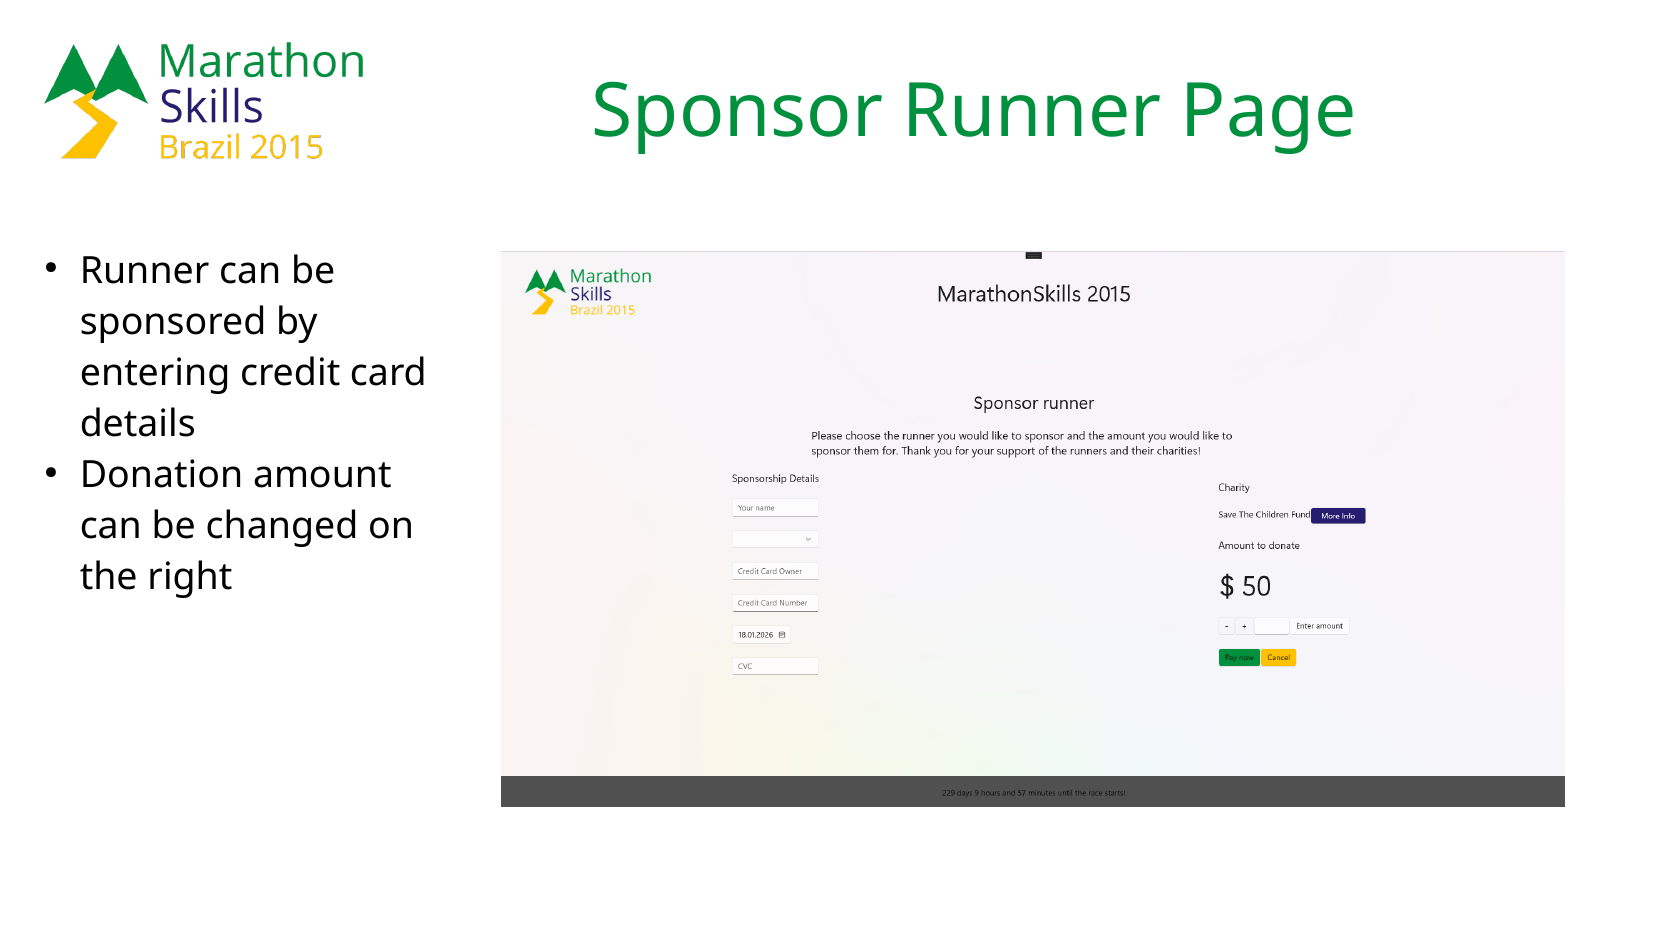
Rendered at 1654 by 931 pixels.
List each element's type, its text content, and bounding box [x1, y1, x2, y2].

title Sponsor Runner Page [413, 29, 1536, 185]
picture [29, 29, 384, 173]
text_box Runner can be sponsored by entering credit card details Donation amount can be changed on the right [29, 236, 443, 827]
picture [501, 251, 1565, 807]
